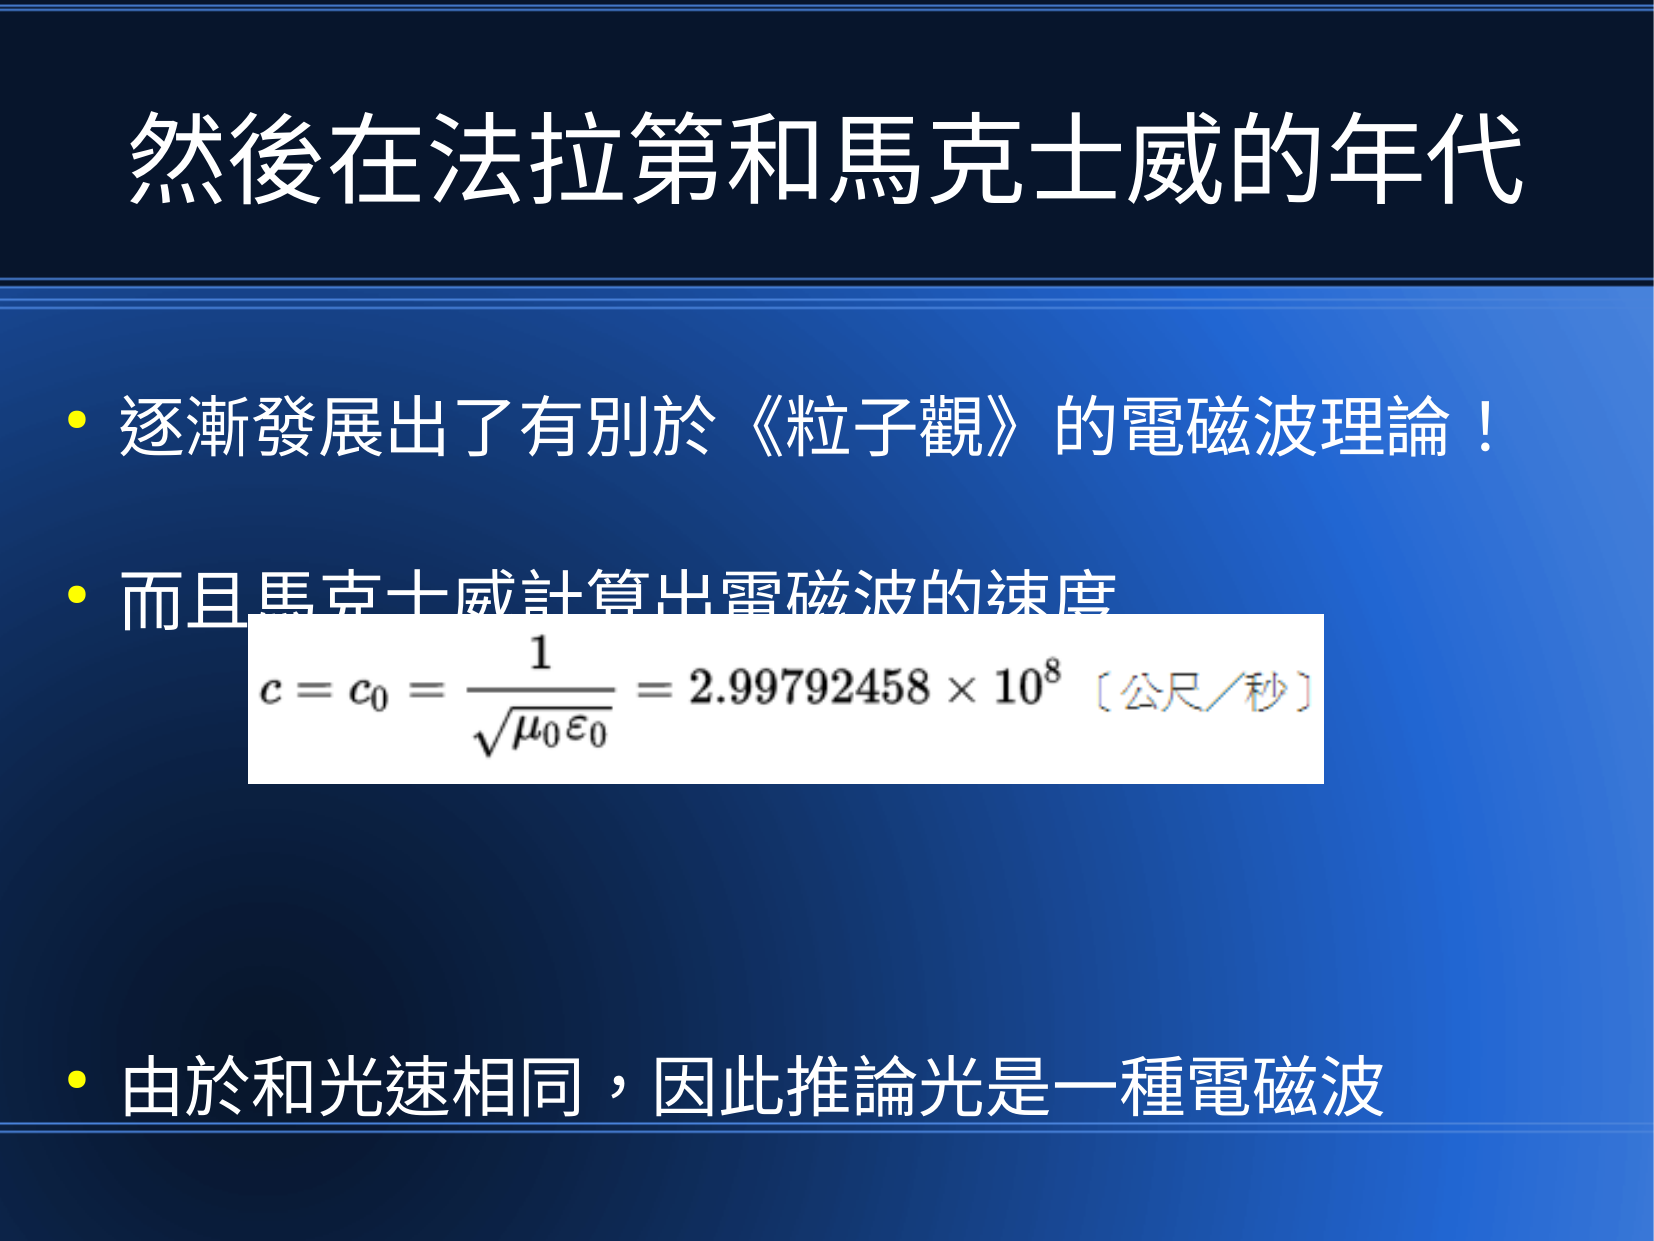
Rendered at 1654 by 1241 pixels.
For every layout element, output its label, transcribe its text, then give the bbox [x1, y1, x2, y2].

picture [248, 614, 1324, 784]
picture [0, 0, 1654, 1241]
title 然後在法拉第和馬克士威的年代 [82, 49, 1571, 257]
list 逐漸發展出了有別於《粒子觀》的電磁波理論！ 而且馬克士威計算出電磁波的速度 由於和光速相同，因此推論光是一種電磁波 [47, 325, 1607, 1241]
